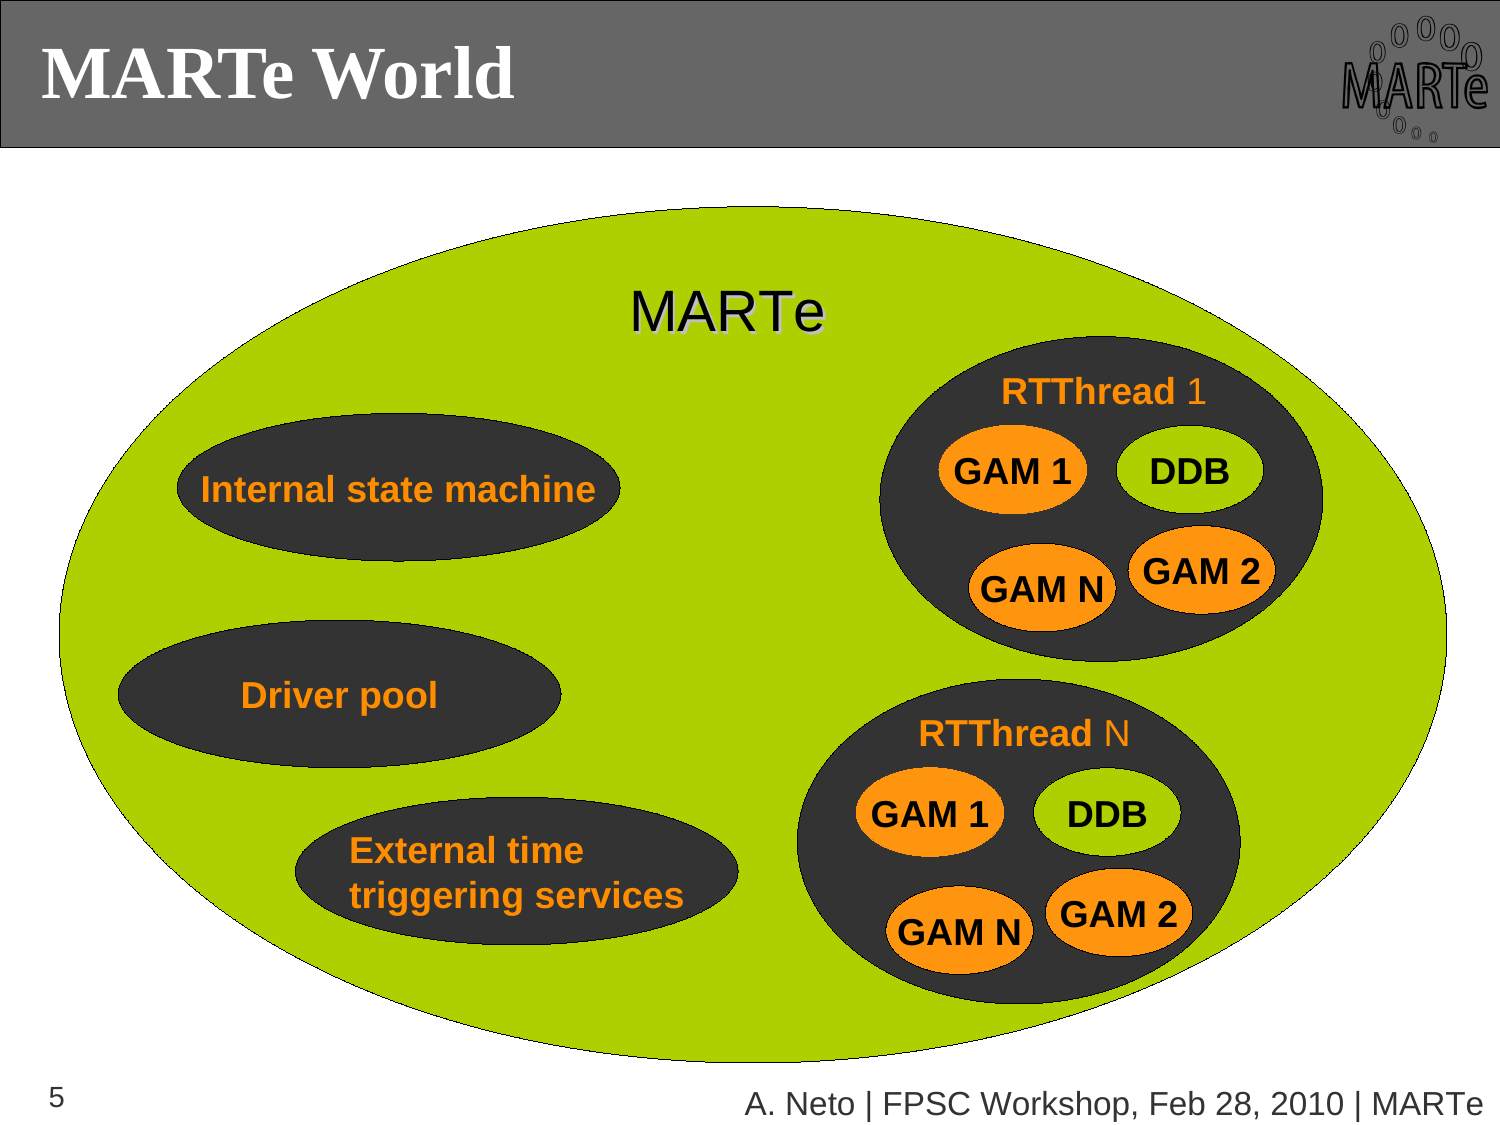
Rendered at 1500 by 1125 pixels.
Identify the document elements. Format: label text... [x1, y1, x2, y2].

text_box GAM N [885, 885, 1034, 975]
text_box GAM 2 [1045, 868, 1193, 957]
text_box DDB [1116, 425, 1264, 514]
picture [1340, 0, 1489, 148]
title MARTe World [41, 0, 1128, 148]
text_box GAM 1 [938, 425, 1087, 514]
text_box MARTe [614, 265, 857, 351]
text_box Driver pool [118, 620, 562, 768]
text_box GAM 1 [856, 767, 1004, 857]
text_box External time triggering services [295, 797, 739, 945]
text_box [59, 206, 1447, 1063]
text_box GAM N [968, 543, 1117, 632]
text_box GAM 2 [1127, 525, 1276, 615]
text_box Internal state machine [177, 413, 621, 562]
text_box DDB [1033, 767, 1182, 857]
text_box RTThread N [903, 701, 1158, 762]
text_box RTThread 1 [986, 359, 1241, 420]
